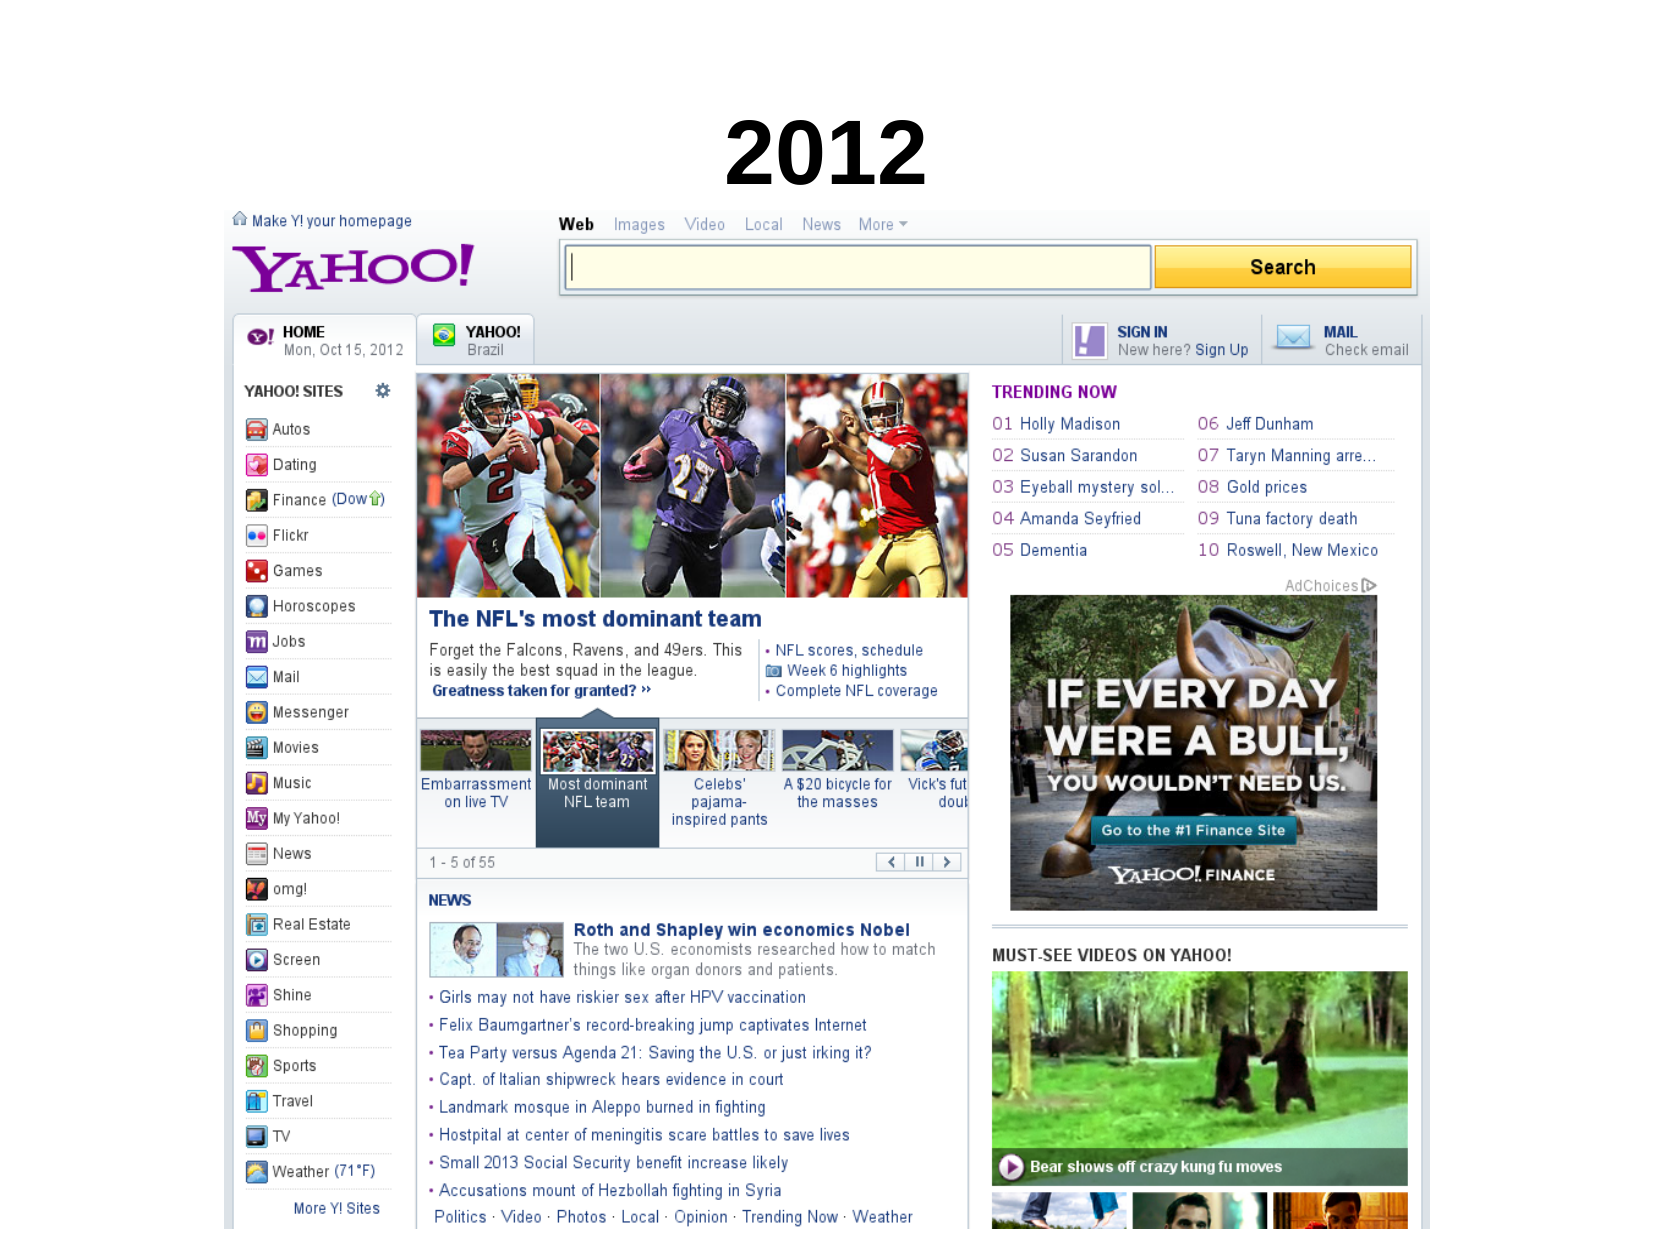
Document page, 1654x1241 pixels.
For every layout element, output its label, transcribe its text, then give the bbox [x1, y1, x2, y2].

picture [224, 210, 1430, 1229]
title 2012 [82, 49, 1571, 257]
